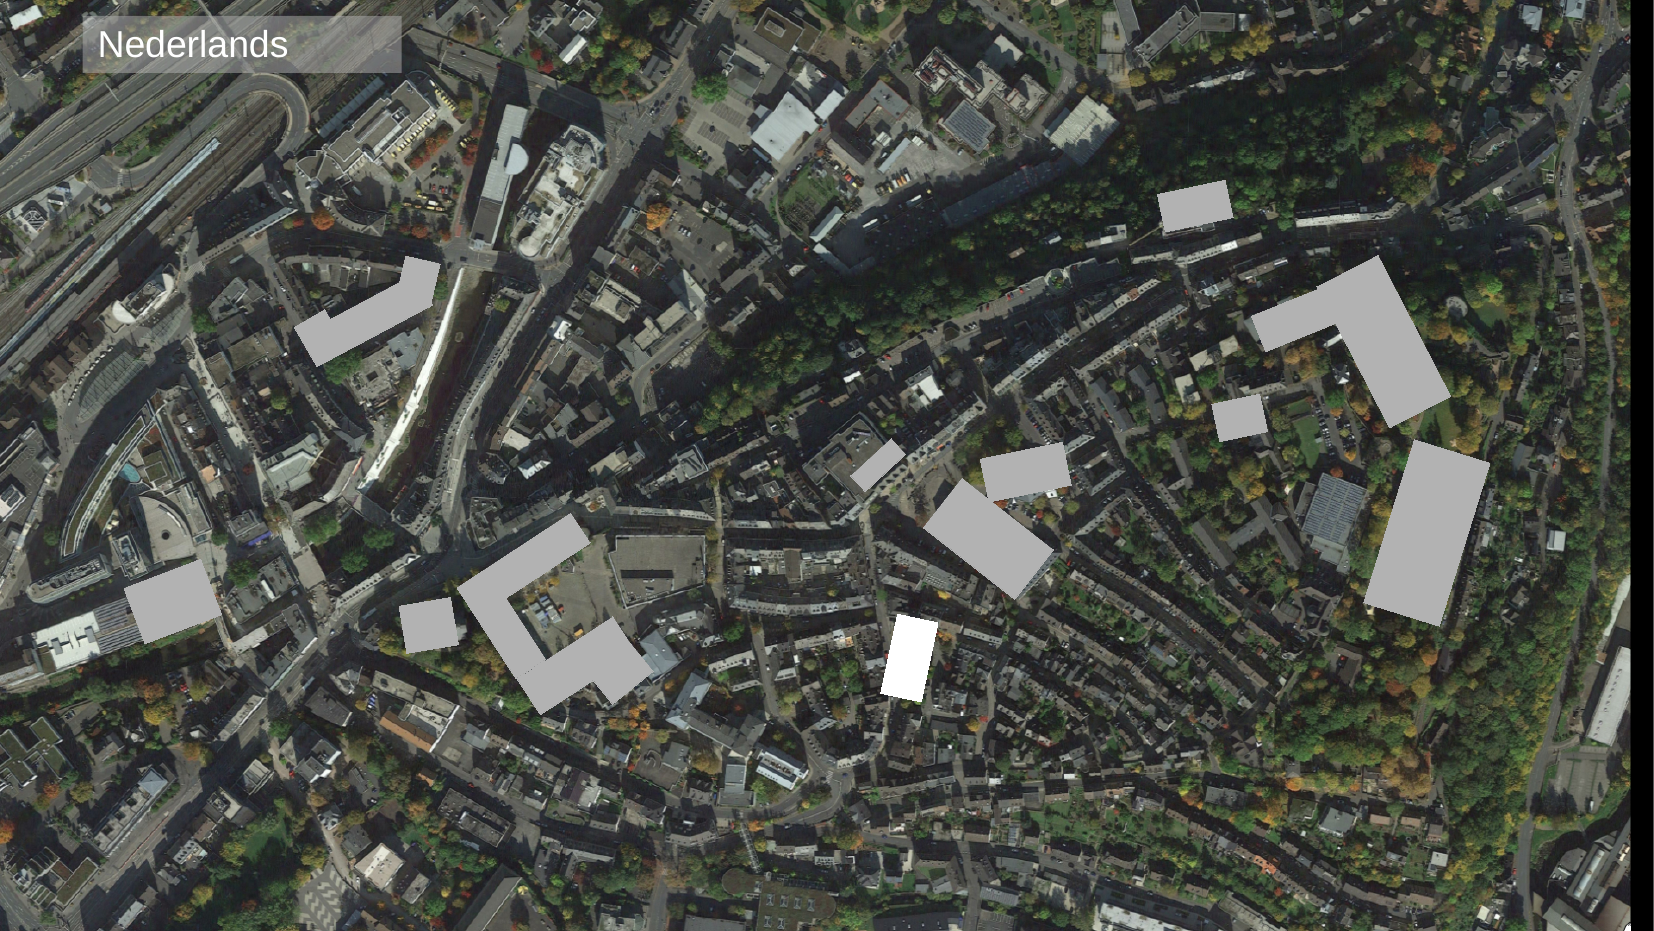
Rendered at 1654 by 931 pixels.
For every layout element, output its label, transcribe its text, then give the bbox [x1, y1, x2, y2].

text_box [1363, 439, 1490, 627]
text_box [457, 513, 654, 715]
text_box [1211, 394, 1268, 442]
text_box [880, 614, 938, 702]
text_box [399, 597, 459, 654]
text_box [1157, 180, 1234, 232]
text_box [124, 559, 222, 644]
text_box [850, 438, 906, 492]
text_box Nederlands [82, 15, 402, 73]
picture [0, 0, 1654, 931]
text_box [1251, 255, 1451, 428]
text_box [923, 442, 1072, 600]
text_box [294, 256, 441, 367]
